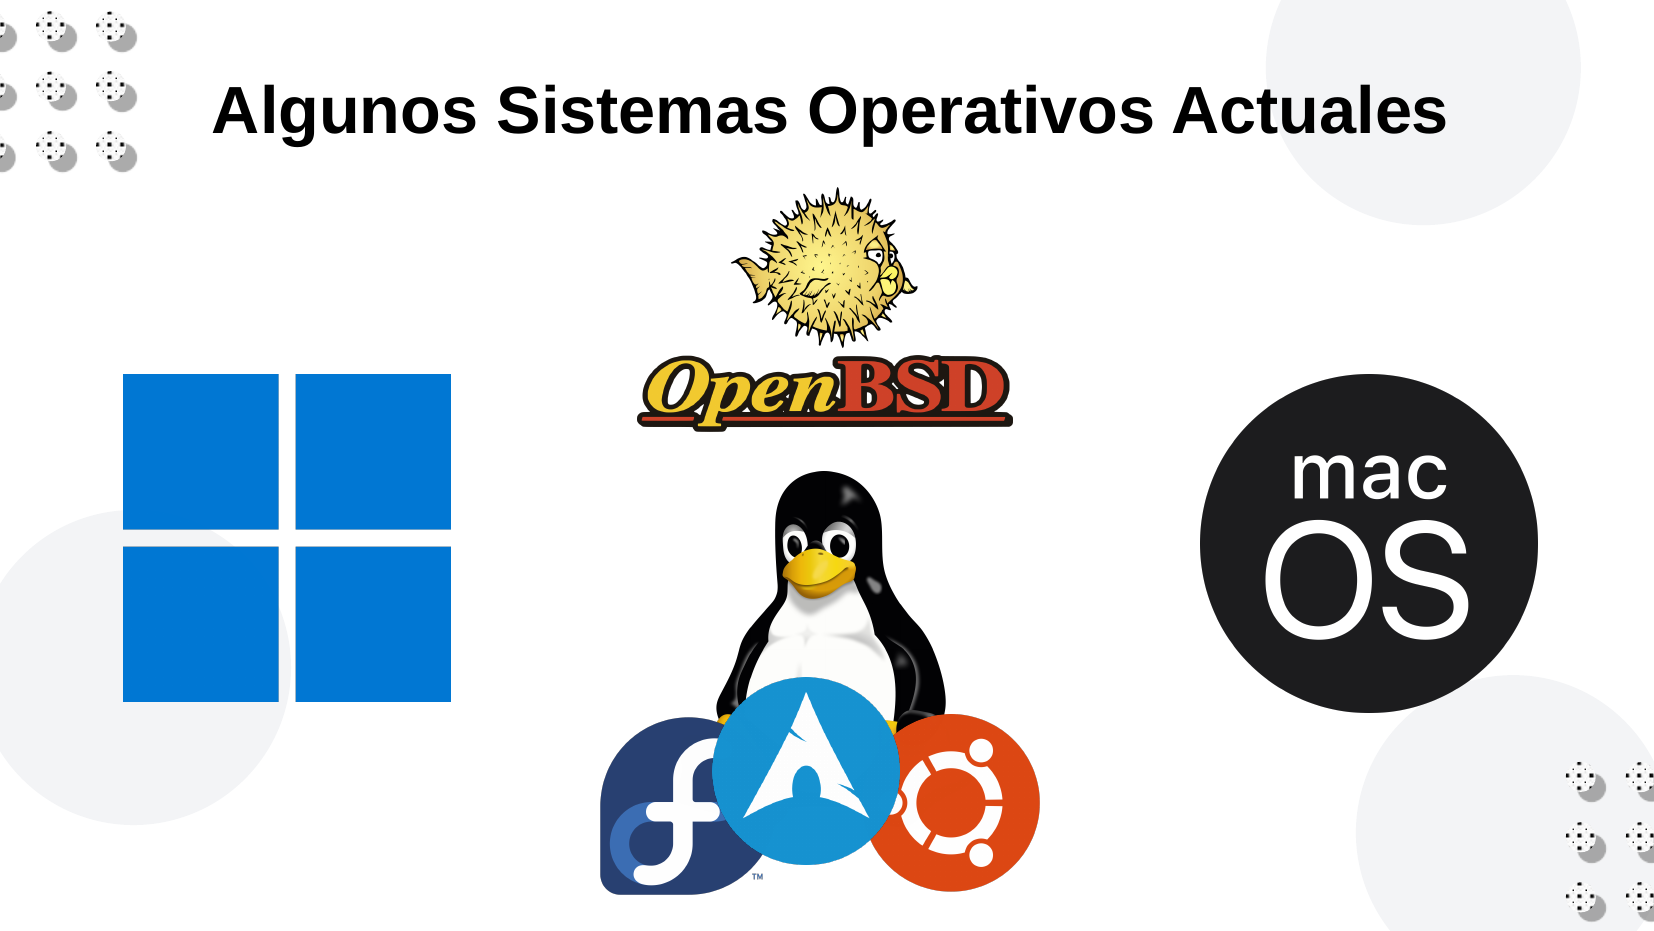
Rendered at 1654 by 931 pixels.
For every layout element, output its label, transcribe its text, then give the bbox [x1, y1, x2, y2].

picture [1625, 882, 1654, 913]
picture [95, 11, 126, 32]
picture [0, 134, 7, 159]
picture [1565, 761, 1596, 792]
picture [0, 14, 6, 39]
picture [1565, 822, 1596, 853]
picture [1200, 374, 1538, 713]
picture [36, 71, 66, 102]
picture [35, 11, 67, 42]
picture [123, 374, 451, 702]
picture [1625, 762, 1654, 793]
picture [1625, 822, 1654, 853]
picture [0, 74, 6, 99]
picture [1565, 882, 1596, 913]
title Algunos Sistemas Operativos Actuales [86, 32, 1576, 188]
picture [36, 131, 67, 162]
picture [600, 471, 1040, 895]
picture [637, 187, 1013, 432]
